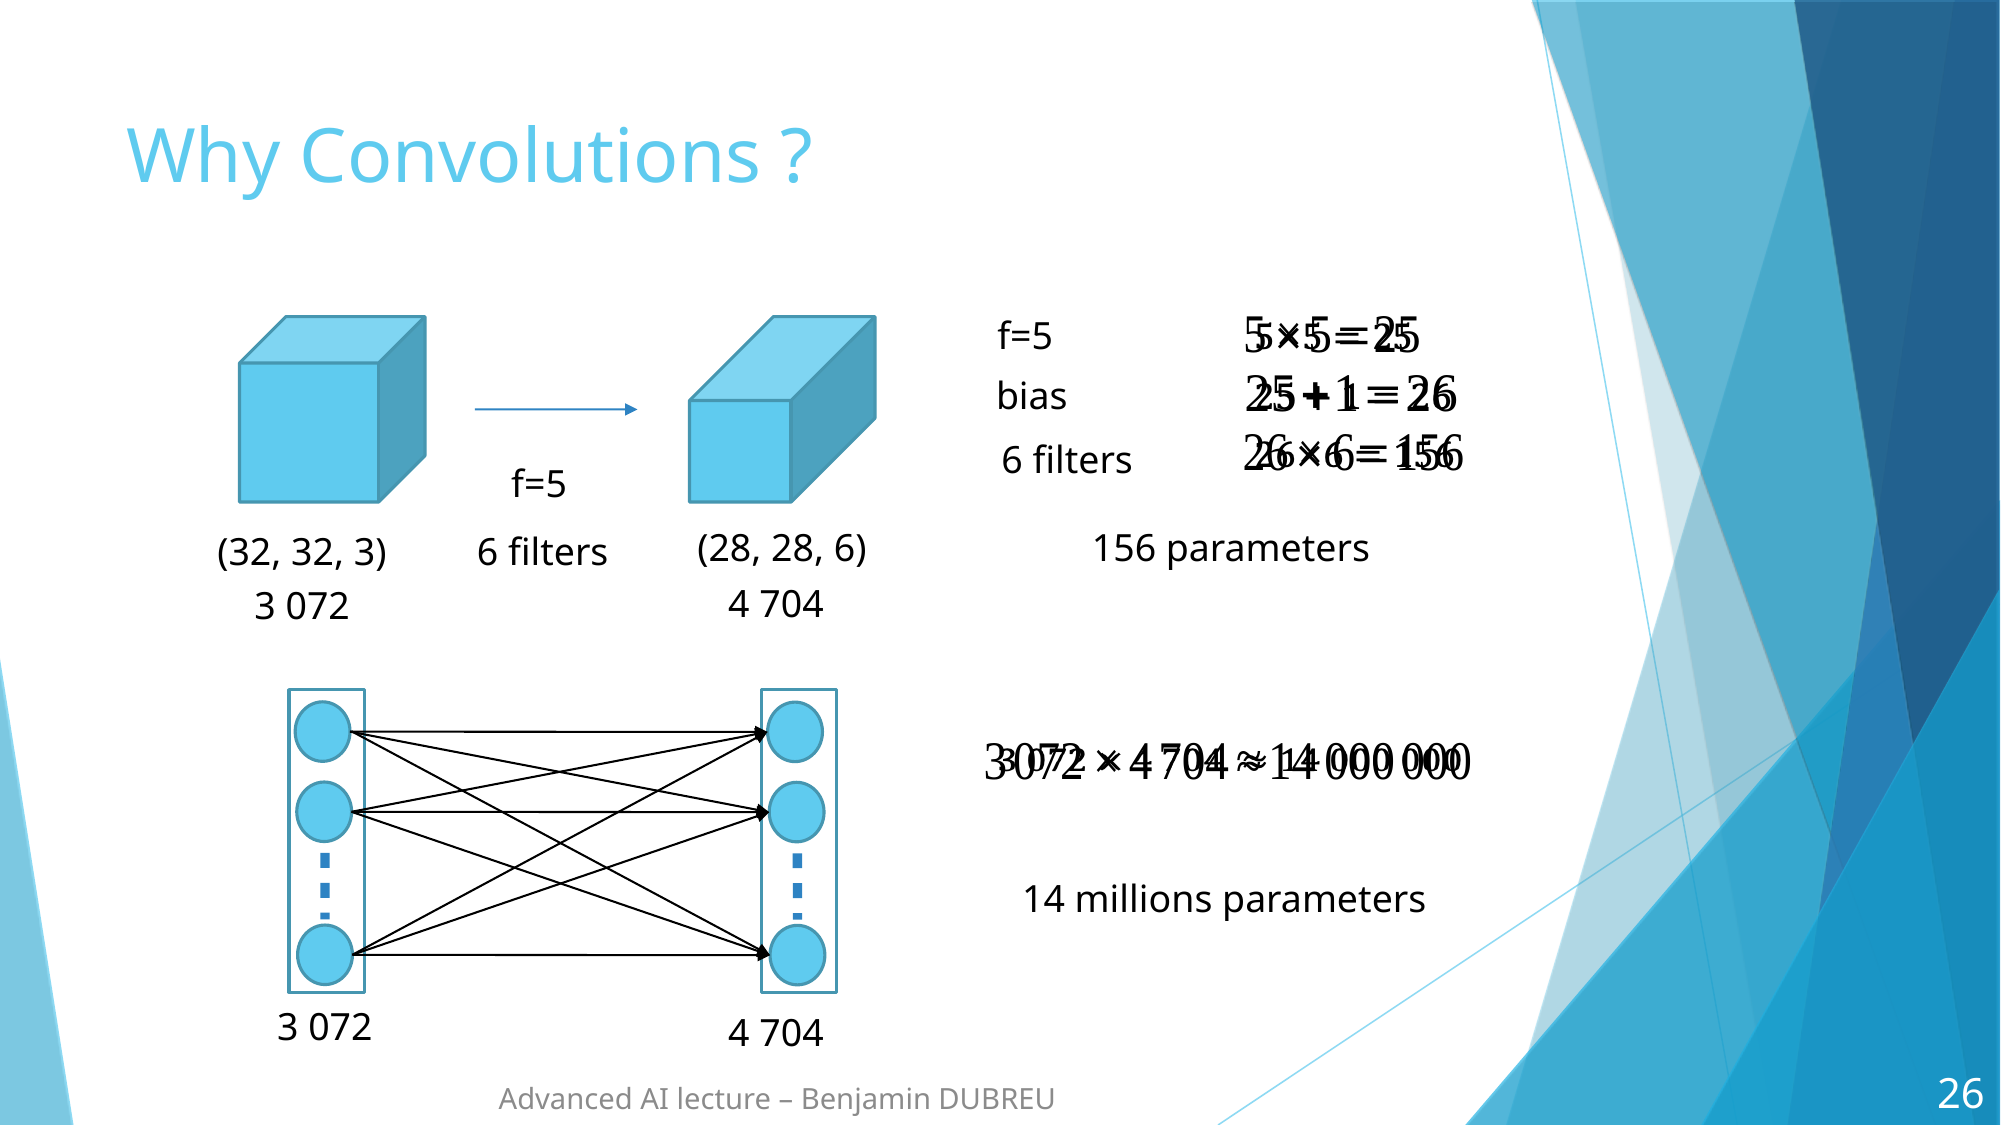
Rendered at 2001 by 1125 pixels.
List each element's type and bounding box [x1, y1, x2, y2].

text_box [1007, 868, 1442, 928]
text_box [713, 1001, 839, 1062]
text_box [767, 702, 823, 762]
slide_number [1887, 1065, 2000, 1125]
text_box [690, 318, 875, 503]
text_box [240, 318, 425, 503]
text_box [202, 520, 402, 635]
text_box [462, 520, 624, 581]
text_box [682, 516, 882, 633]
text_box [1077, 516, 1386, 577]
text_box [981, 304, 1083, 425]
text_box [262, 995, 388, 1056]
text_box [295, 701, 350, 762]
title [111, 99, 1522, 317]
text_box [297, 925, 353, 985]
text_box [971, 731, 1485, 793]
text_box [770, 925, 825, 985]
text_box [1231, 305, 1476, 483]
text_box [769, 782, 825, 842]
text_box [496, 452, 582, 513]
text_box [986, 428, 1148, 488]
text_box [296, 782, 352, 842]
footer [483, 1067, 1517, 1125]
